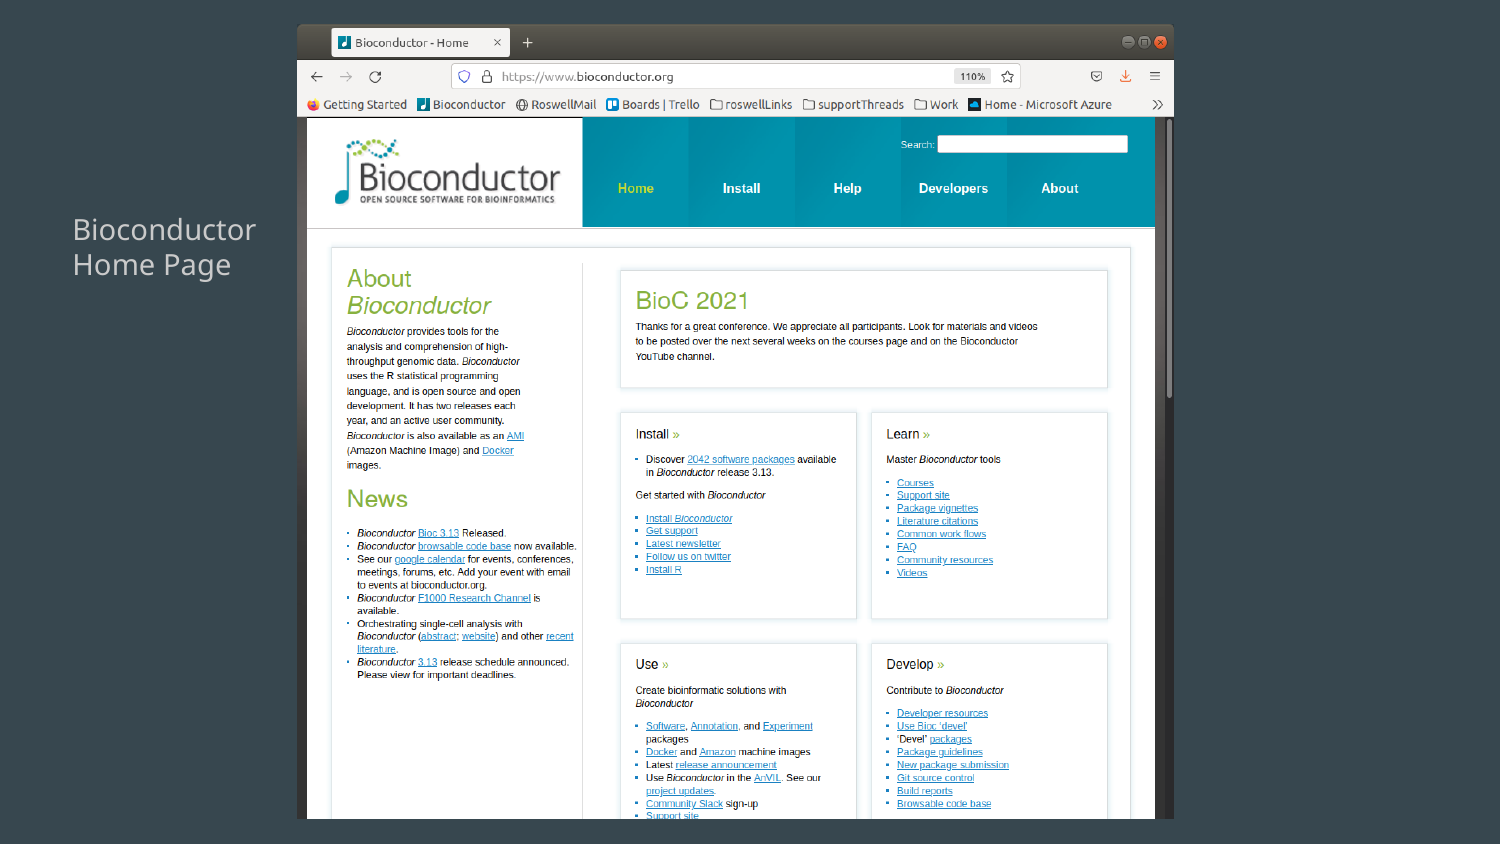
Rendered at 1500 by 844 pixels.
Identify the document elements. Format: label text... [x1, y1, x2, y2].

text_box Bioconductor Home Page [57, 196, 298, 297]
picture [297, 24, 1174, 819]
